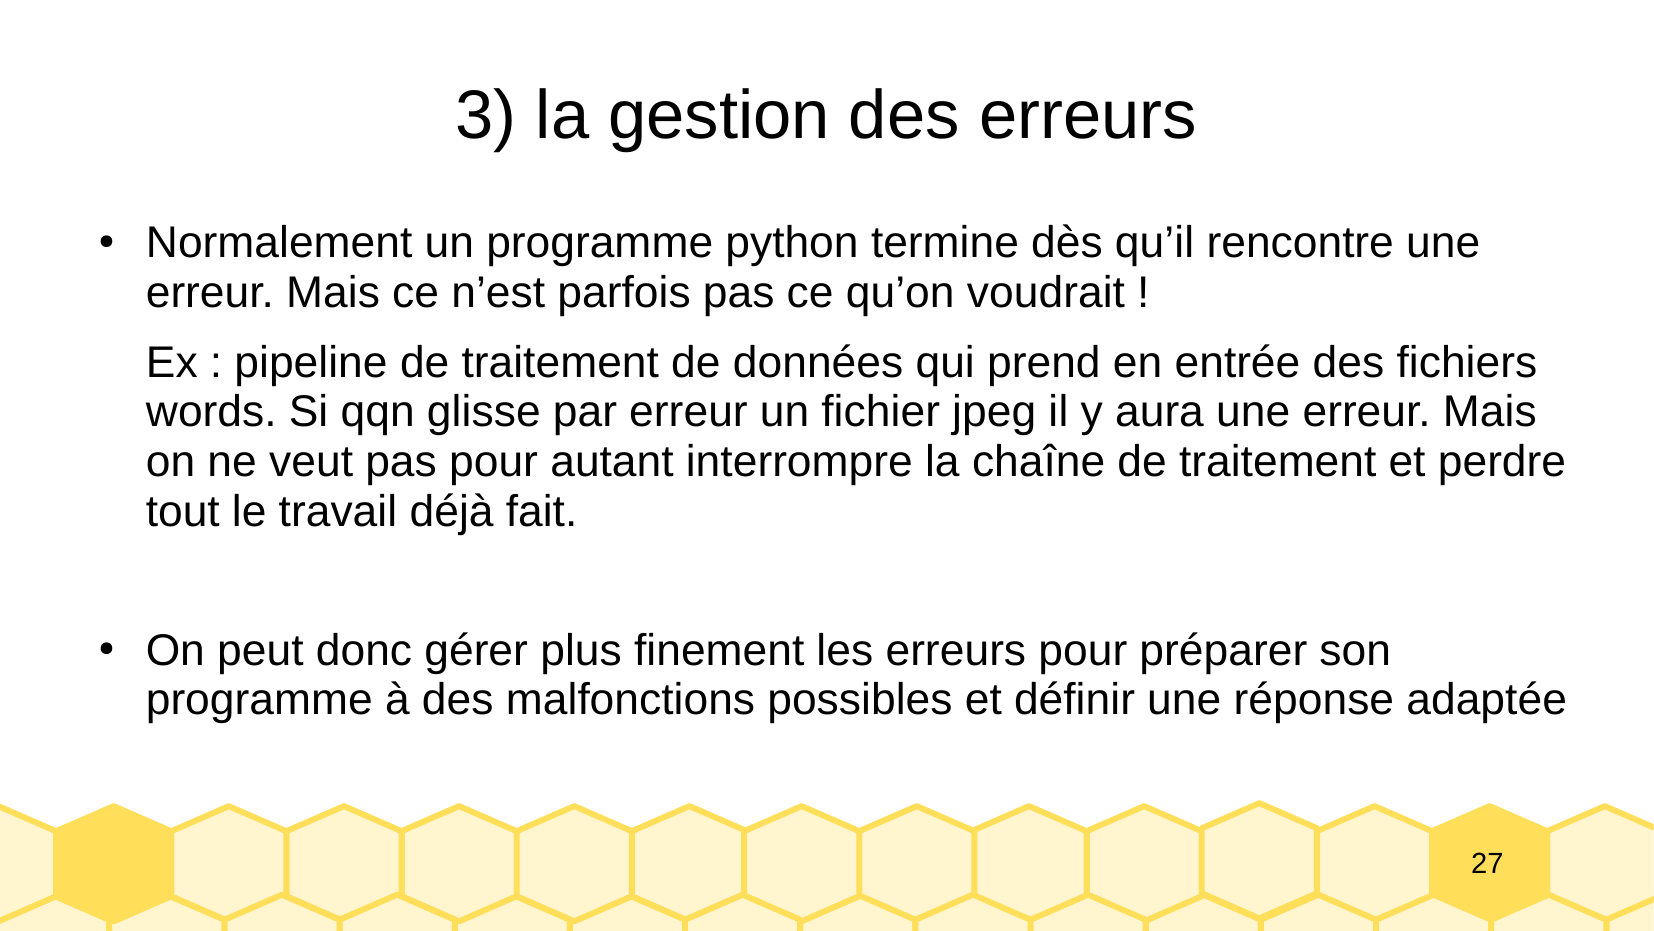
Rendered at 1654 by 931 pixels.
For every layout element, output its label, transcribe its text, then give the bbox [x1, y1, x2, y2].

list Normalement un programme python termine dès qu’il rencontre une erreur. Mais ce n’est parfois pas ce qu’on voudrait ! Ex : pipeline de traitement de données qui prend en entrée des fichiers words. Si qqn glisse par erreur un fichier jpeg il y aura une erreur. Mais on ne veut pas pour autant interrompre la chaîne de traitement et perdre tout le travail déjà fait. On peut donc gérer plus finement les erreurs pour préparer son programme à des malfonctions possibles et définir une réponse adaptée [82, 217, 1571, 758]
title 3) la gestion des erreurs [82, 37, 1571, 193]
